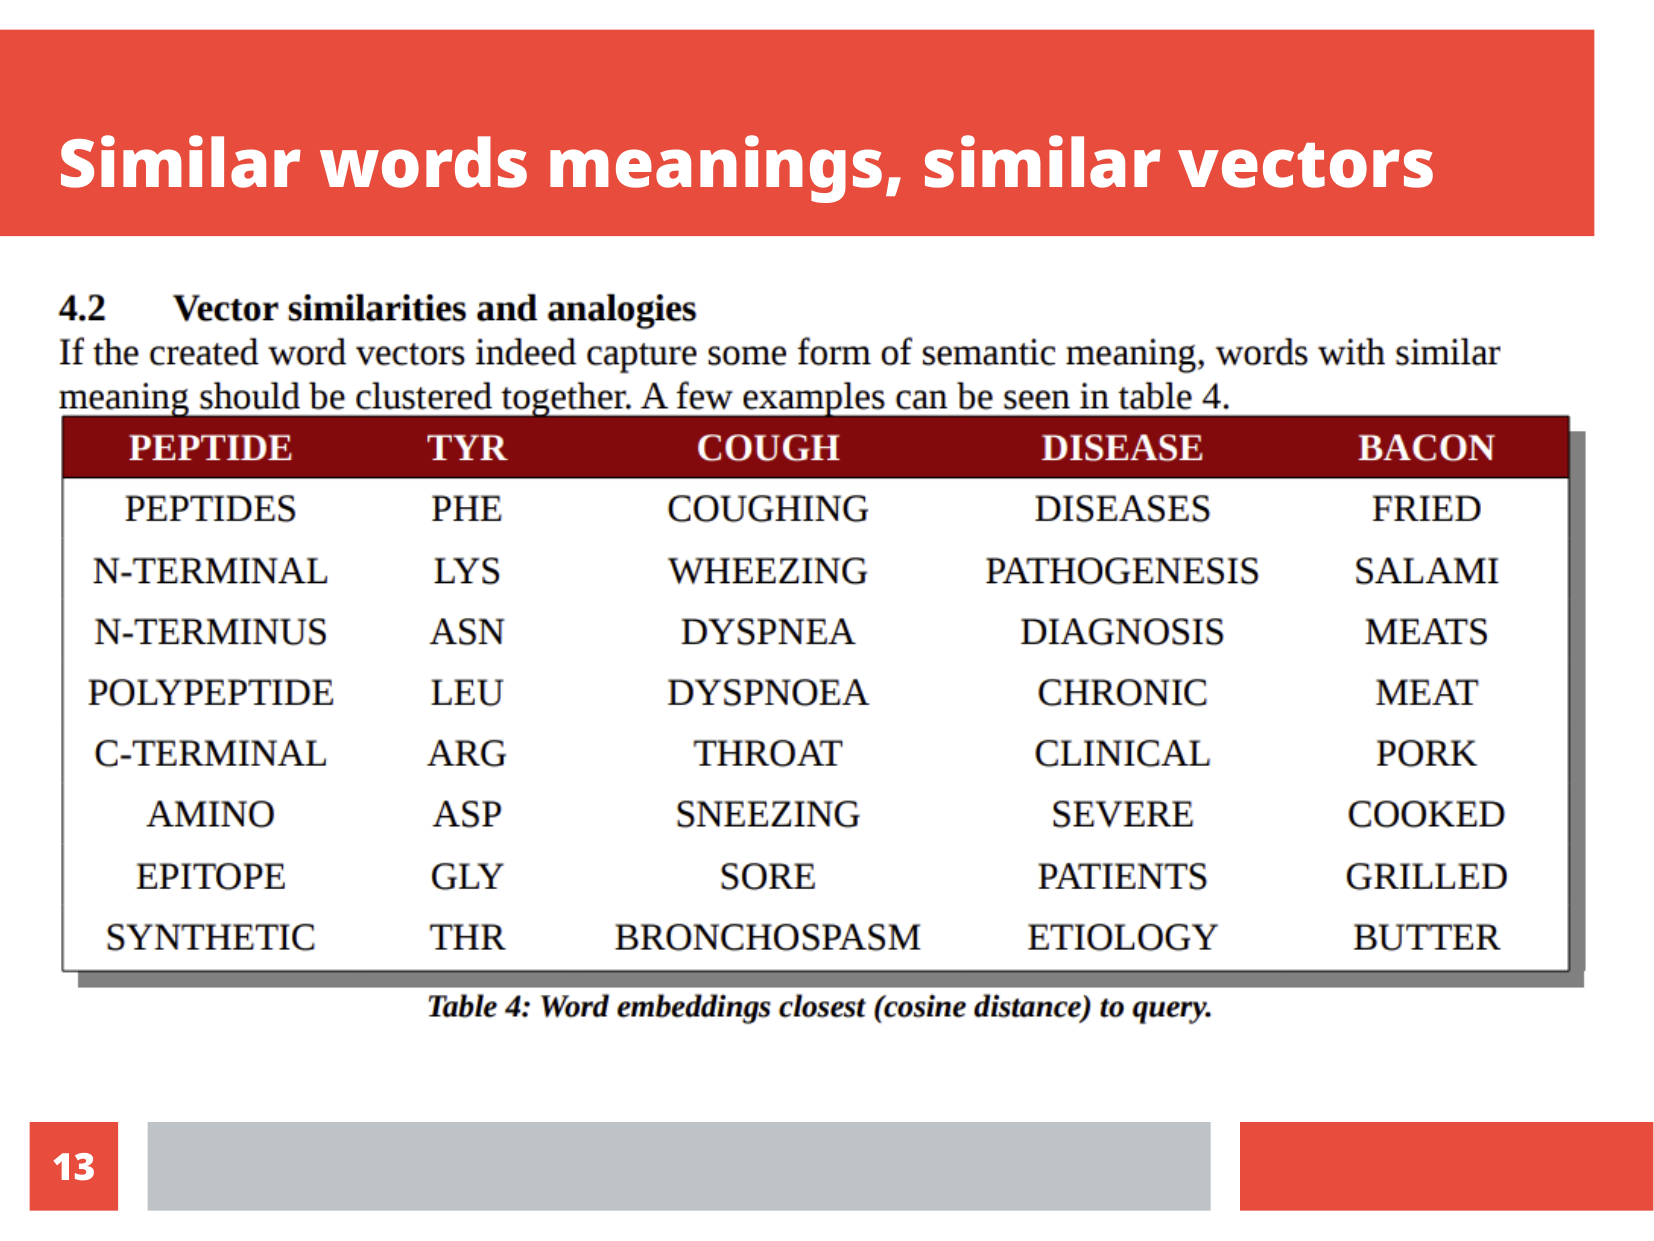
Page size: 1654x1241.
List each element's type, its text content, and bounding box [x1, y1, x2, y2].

picture [0, 281, 1636, 1036]
title Similar words meanings, similar vectors [59, 59, 1595, 207]
